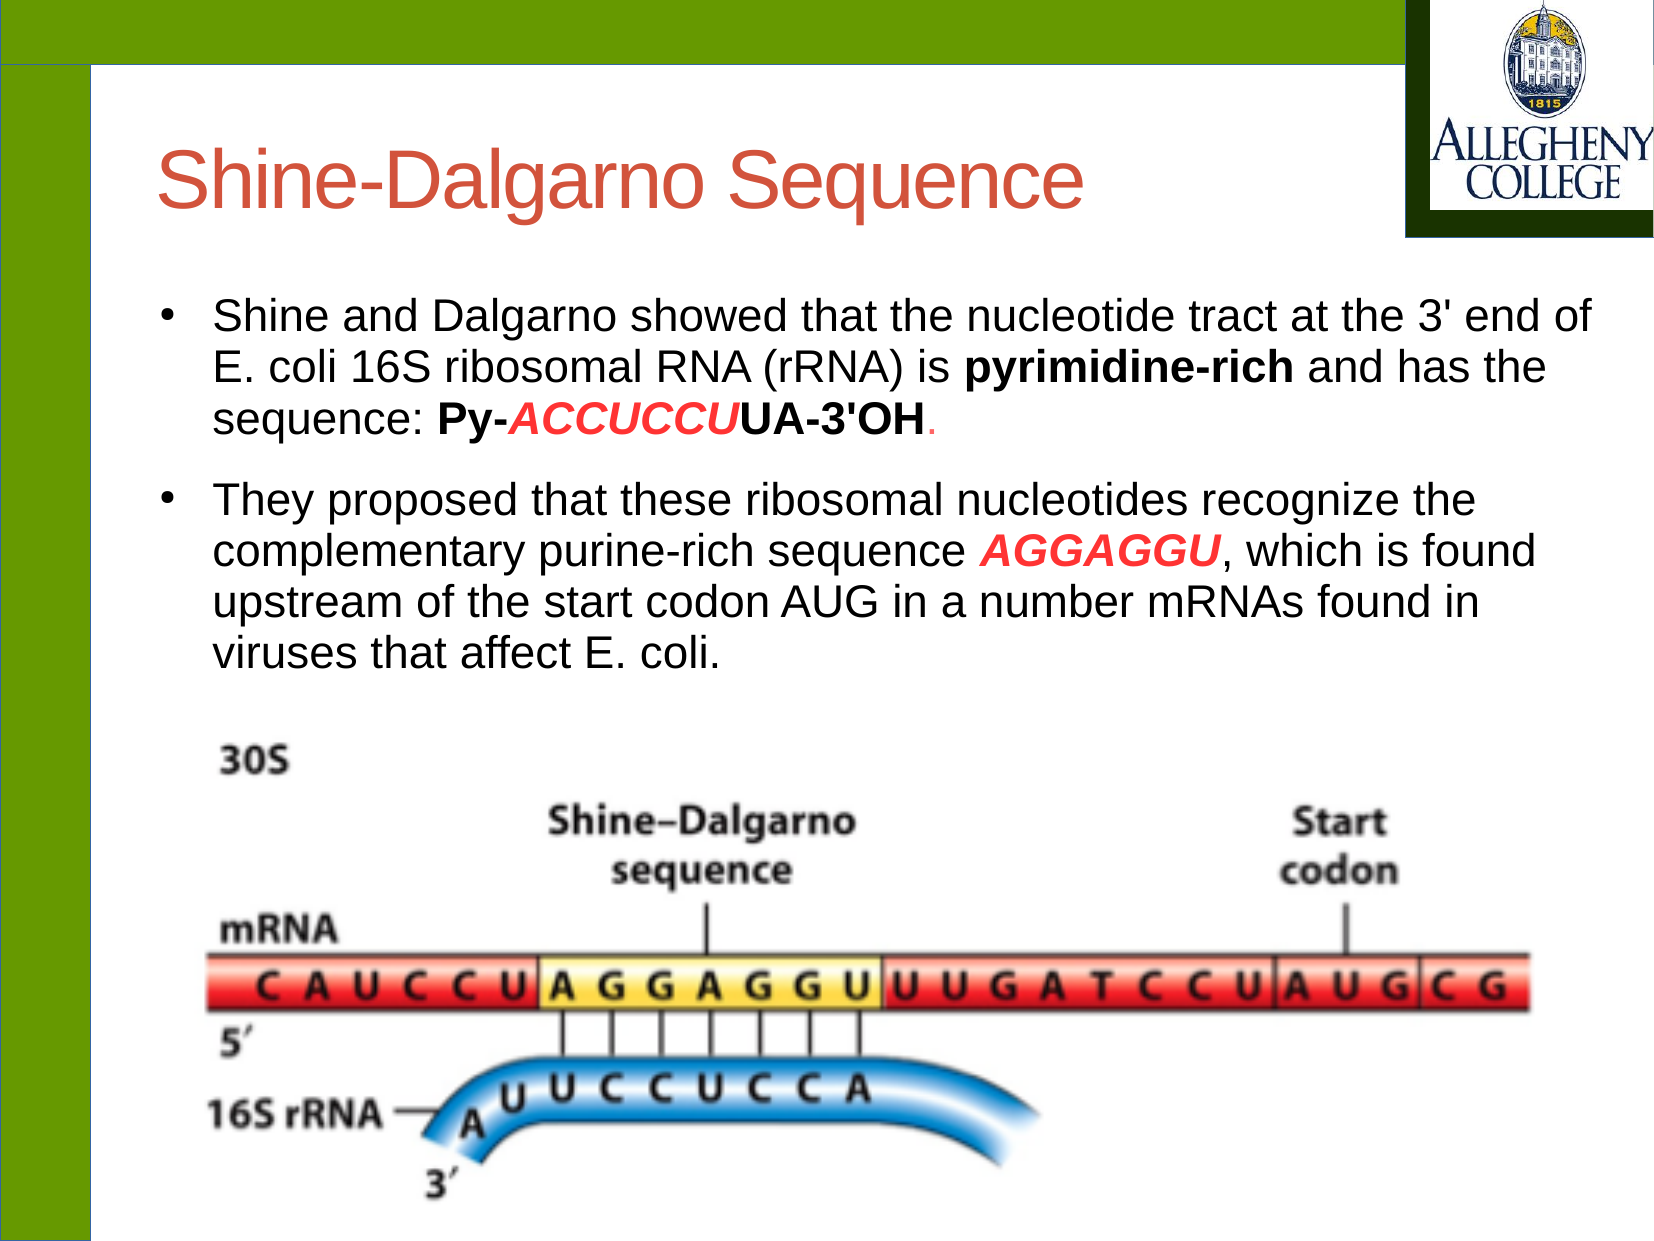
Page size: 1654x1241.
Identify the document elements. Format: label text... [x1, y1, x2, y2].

picture [1430, 0, 1654, 210]
text_box Shine-Dalgarno Sequence [155, 86, 1156, 274]
text_box [0, 0, 1654, 1241]
list Shine and Dalgarno showed that the nucleotide tract at the 3' end of E. coli 16S ribosomal RNA (rRNA) is pyrimidine-rich and has the sequence: Py-ACCUCCUUA-3'OH. They proposed that these ribosomal nucleotides recognize the complementary purine-rich sequence AGGAGGU, which is found upstream of the start codon AUG in a number mRNAs found in viruses that affect E. coli. [141, 290, 1630, 1010]
picture [178, 719, 1591, 1214]
